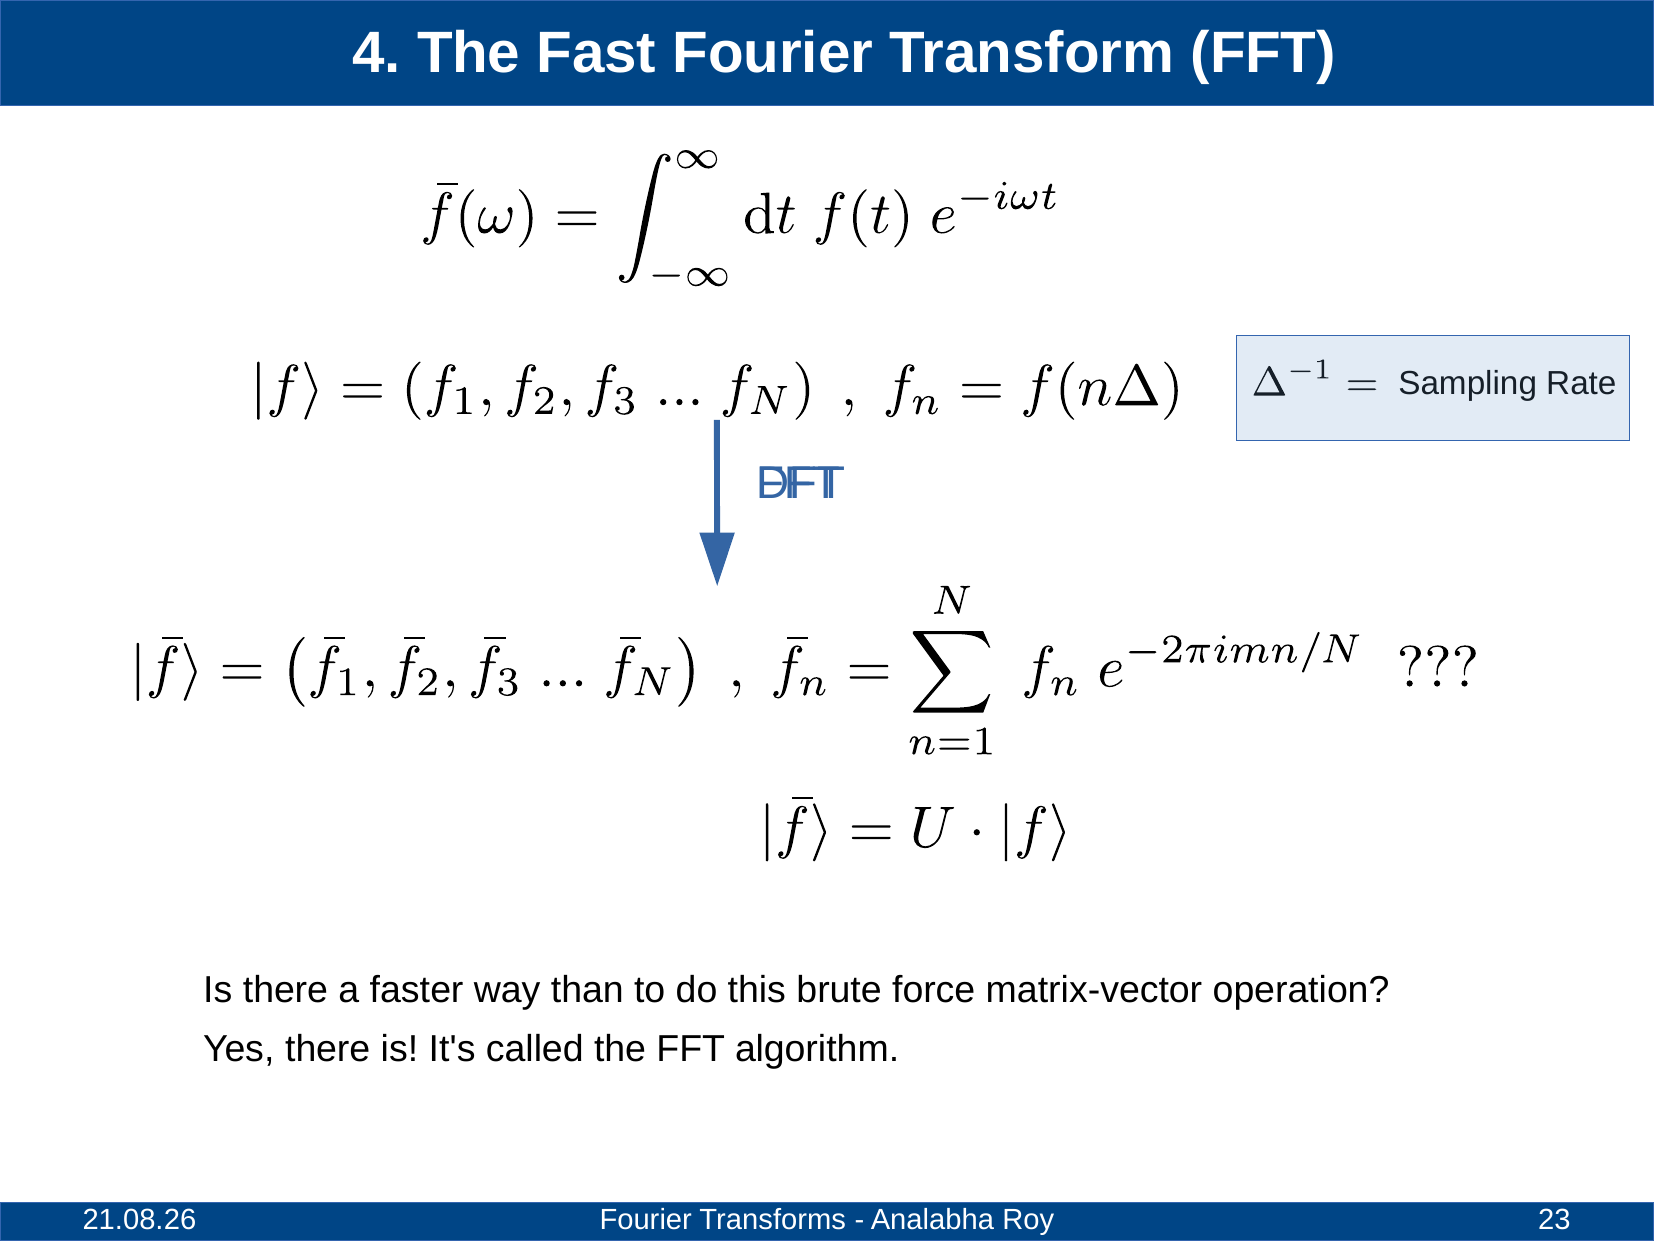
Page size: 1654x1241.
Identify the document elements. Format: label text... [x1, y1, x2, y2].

text_box [129, 585, 1480, 755]
text_box [420, 150, 1058, 291]
text_box Yes, there is! It's called the FFT algorithm. [188, 1020, 915, 1078]
title 4. The Fast Fourier Transform (FFT) [0, 0, 1654, 106]
text_box Is there a faster way than to do this brute force matrix-vector operation? [188, 961, 1405, 1019]
text_box FFT [741, 449, 892, 537]
text_box [1236, 335, 1630, 441]
text_box [250, 361, 1184, 420]
text_box [758, 797, 1072, 862]
